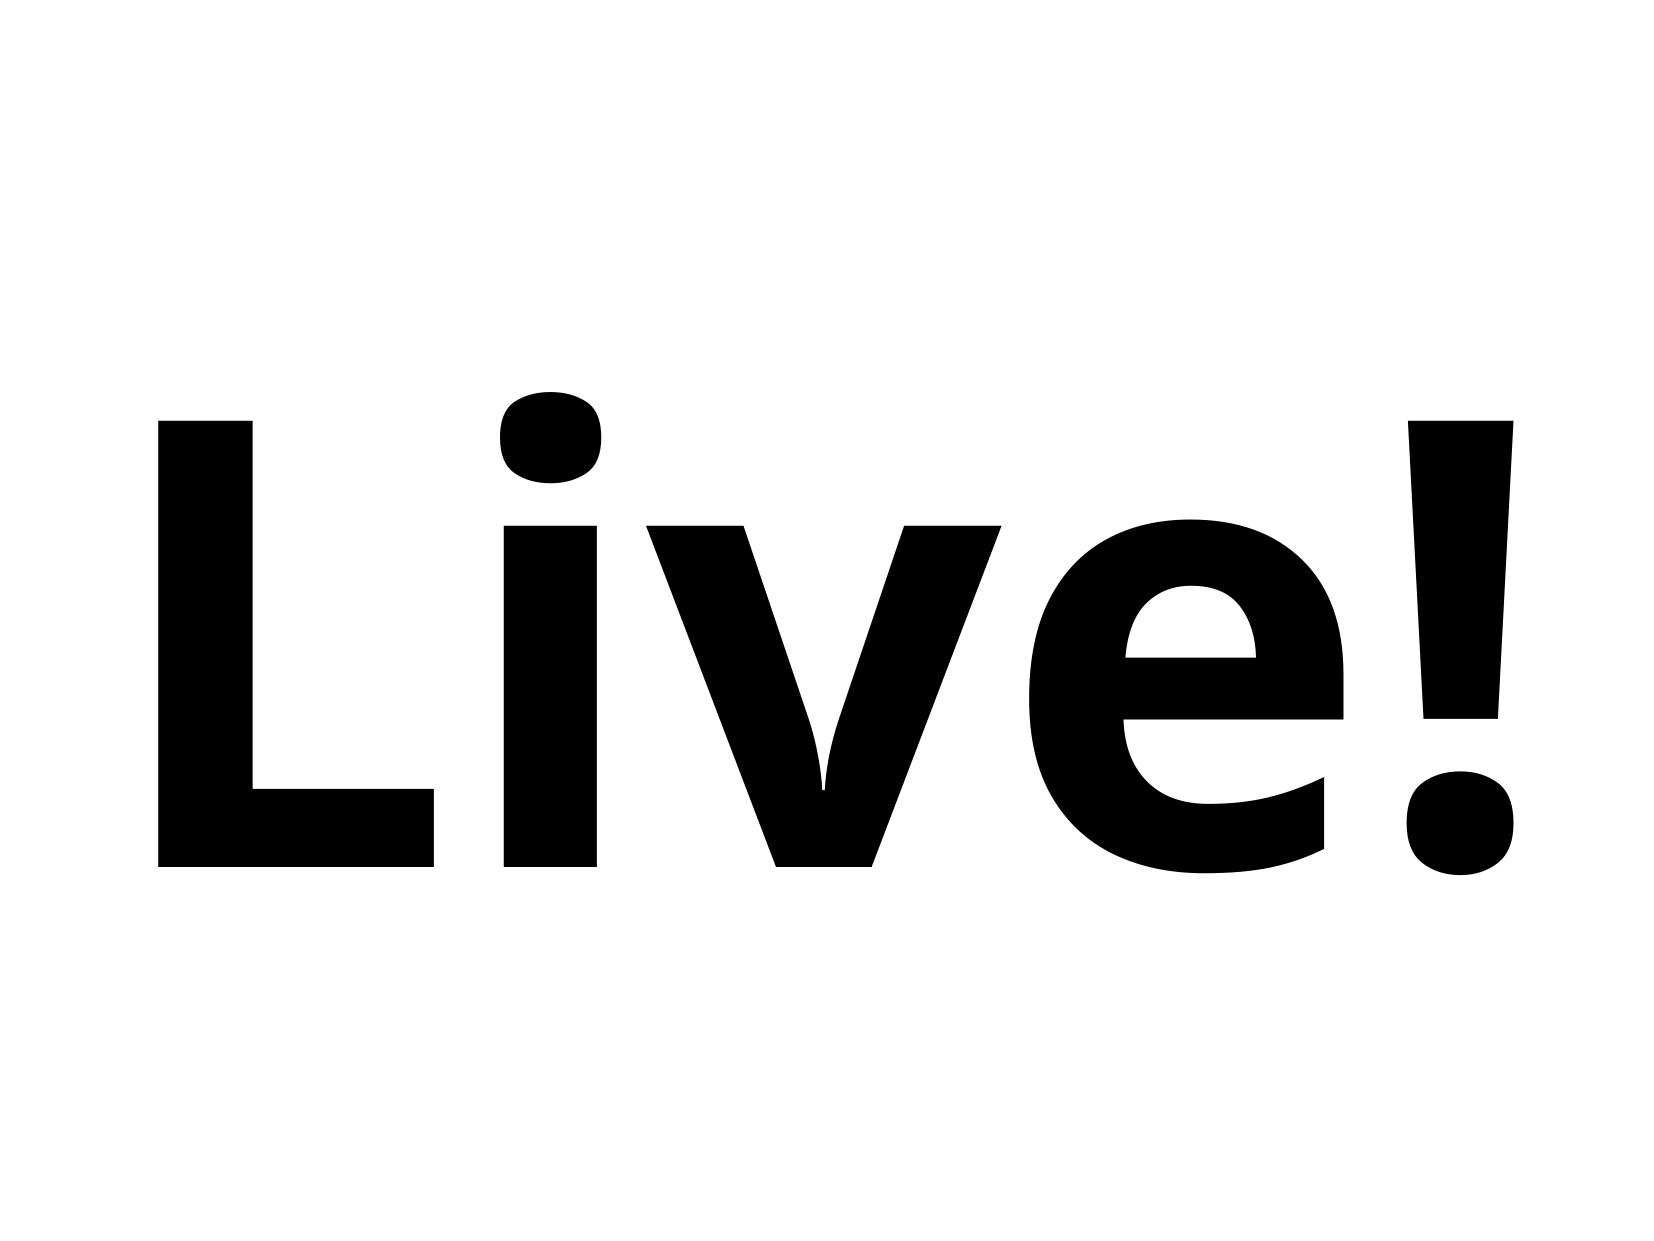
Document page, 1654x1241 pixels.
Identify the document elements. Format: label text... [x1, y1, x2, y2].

title Live! [82, 49, 1571, 1201]
